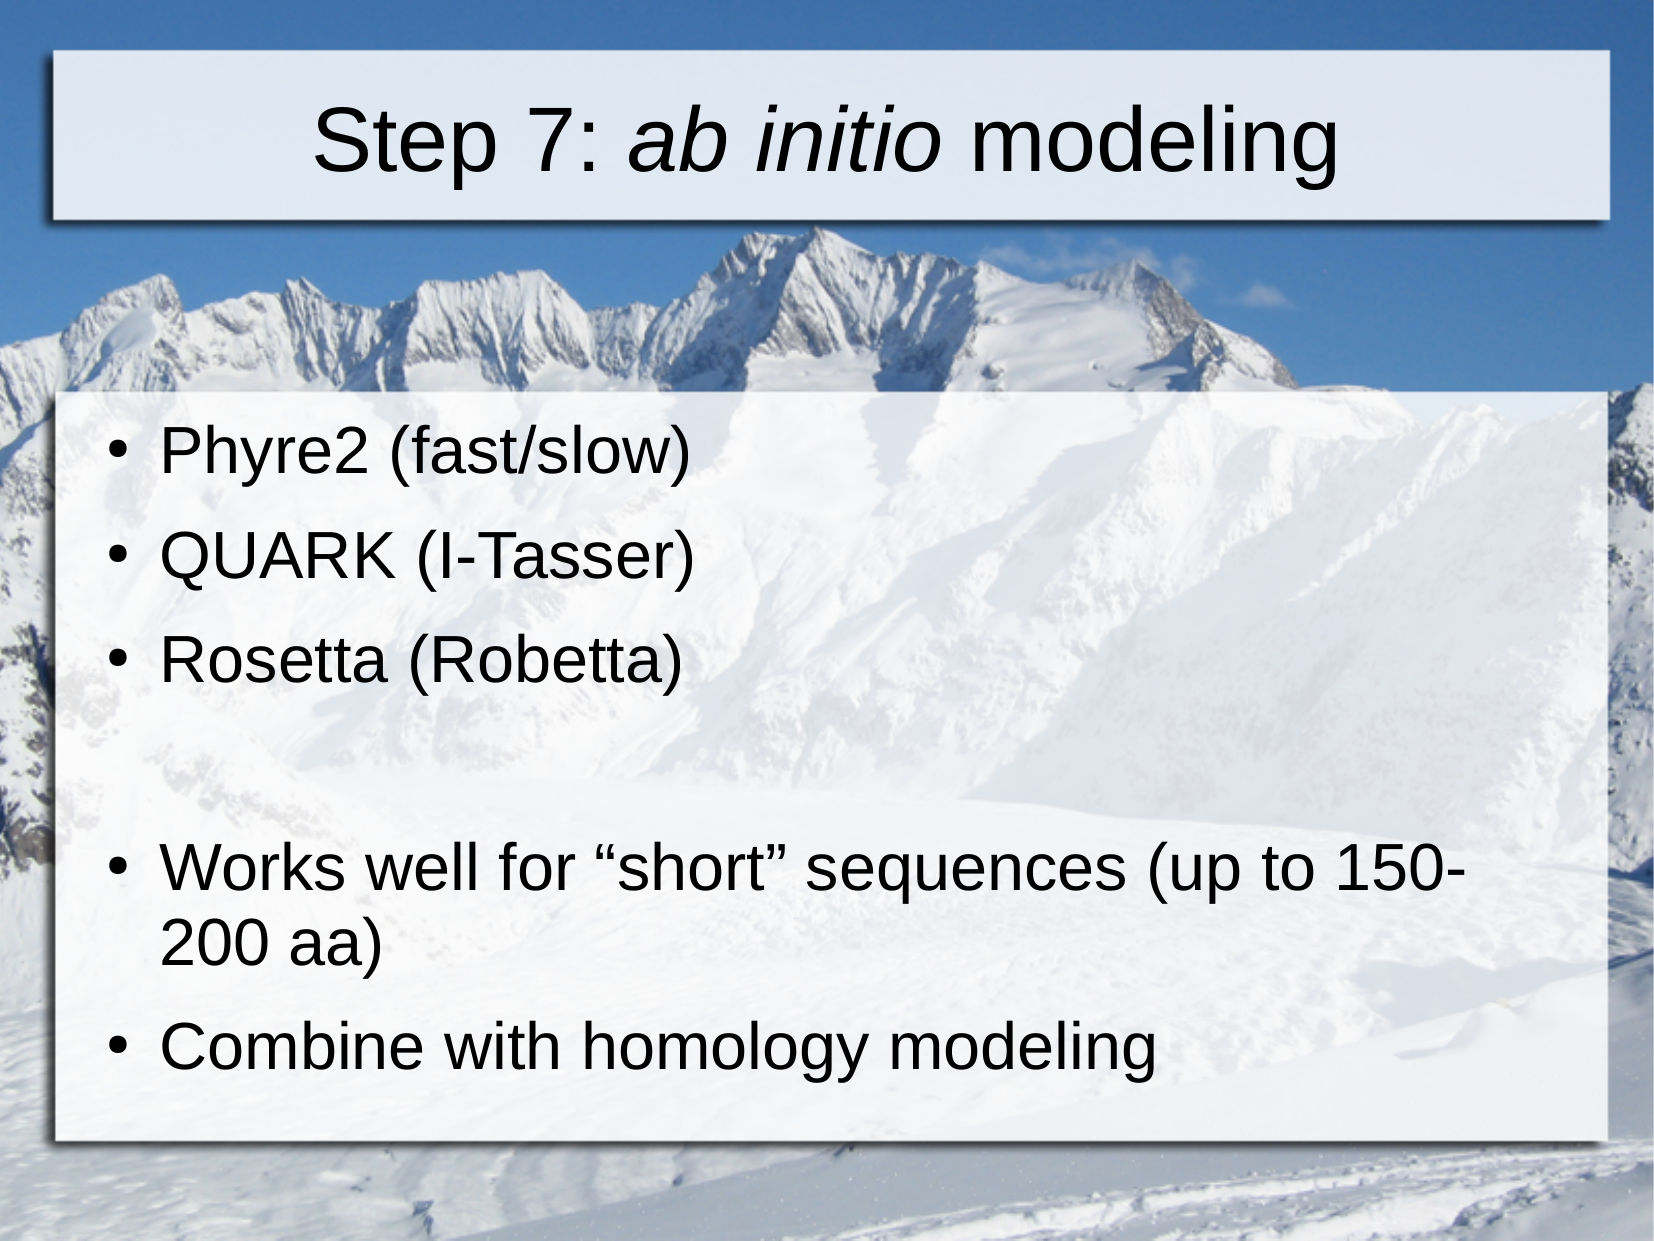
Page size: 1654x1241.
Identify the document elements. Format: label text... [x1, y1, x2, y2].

title Step 7: ab initio modeling [59, 61, 1595, 219]
picture [0, 0, 1654, 1241]
list Phyre2 (fast/slow) QUARK (I-Tasser) Rosetta (Robetta) Works well for “short” sequences (up to 150-200 aa) Combine with homology modeling [88, 413, 1571, 1232]
